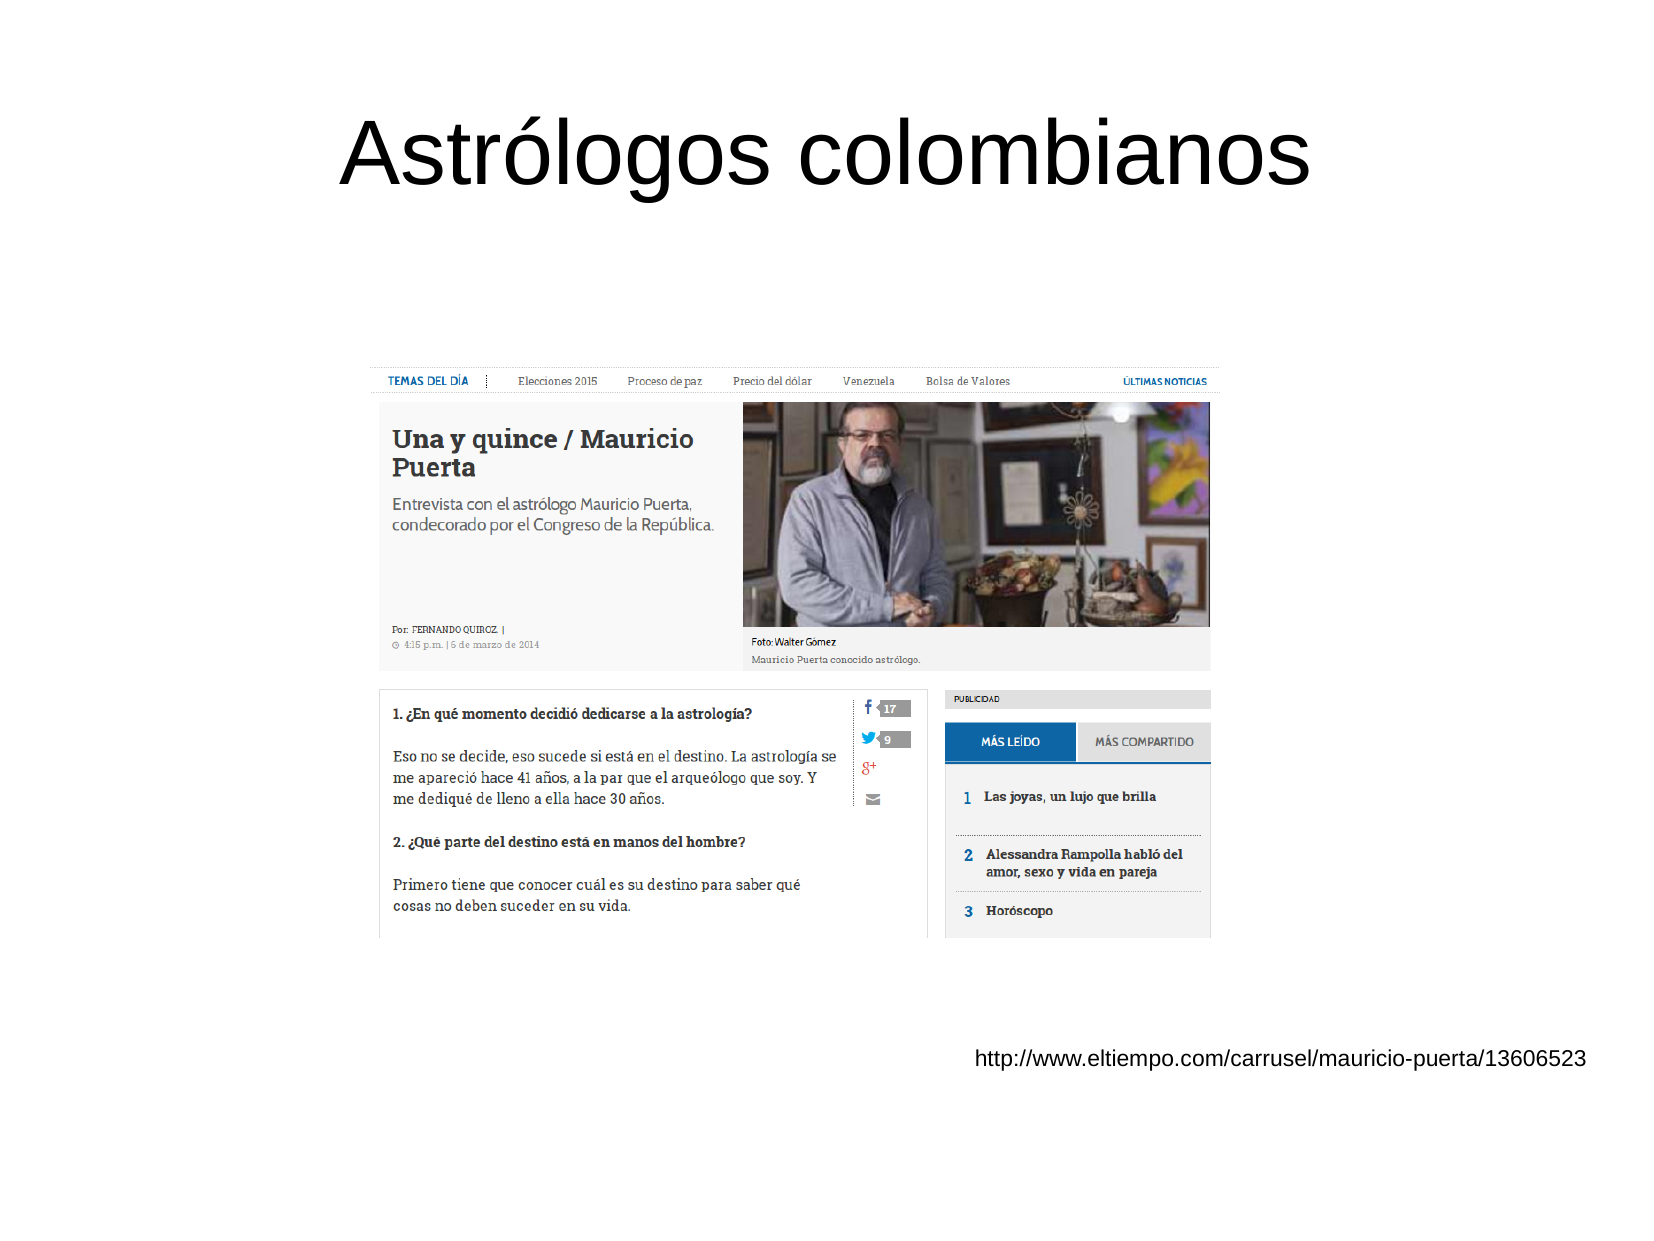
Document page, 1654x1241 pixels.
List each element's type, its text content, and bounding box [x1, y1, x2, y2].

text_box http://www.eltiempo.com/carrusel/mauricio-puerta/13606523 [960, 1038, 1654, 1096]
picture [367, 361, 1253, 938]
title Astrólogos colombianos [82, 49, 1571, 257]
